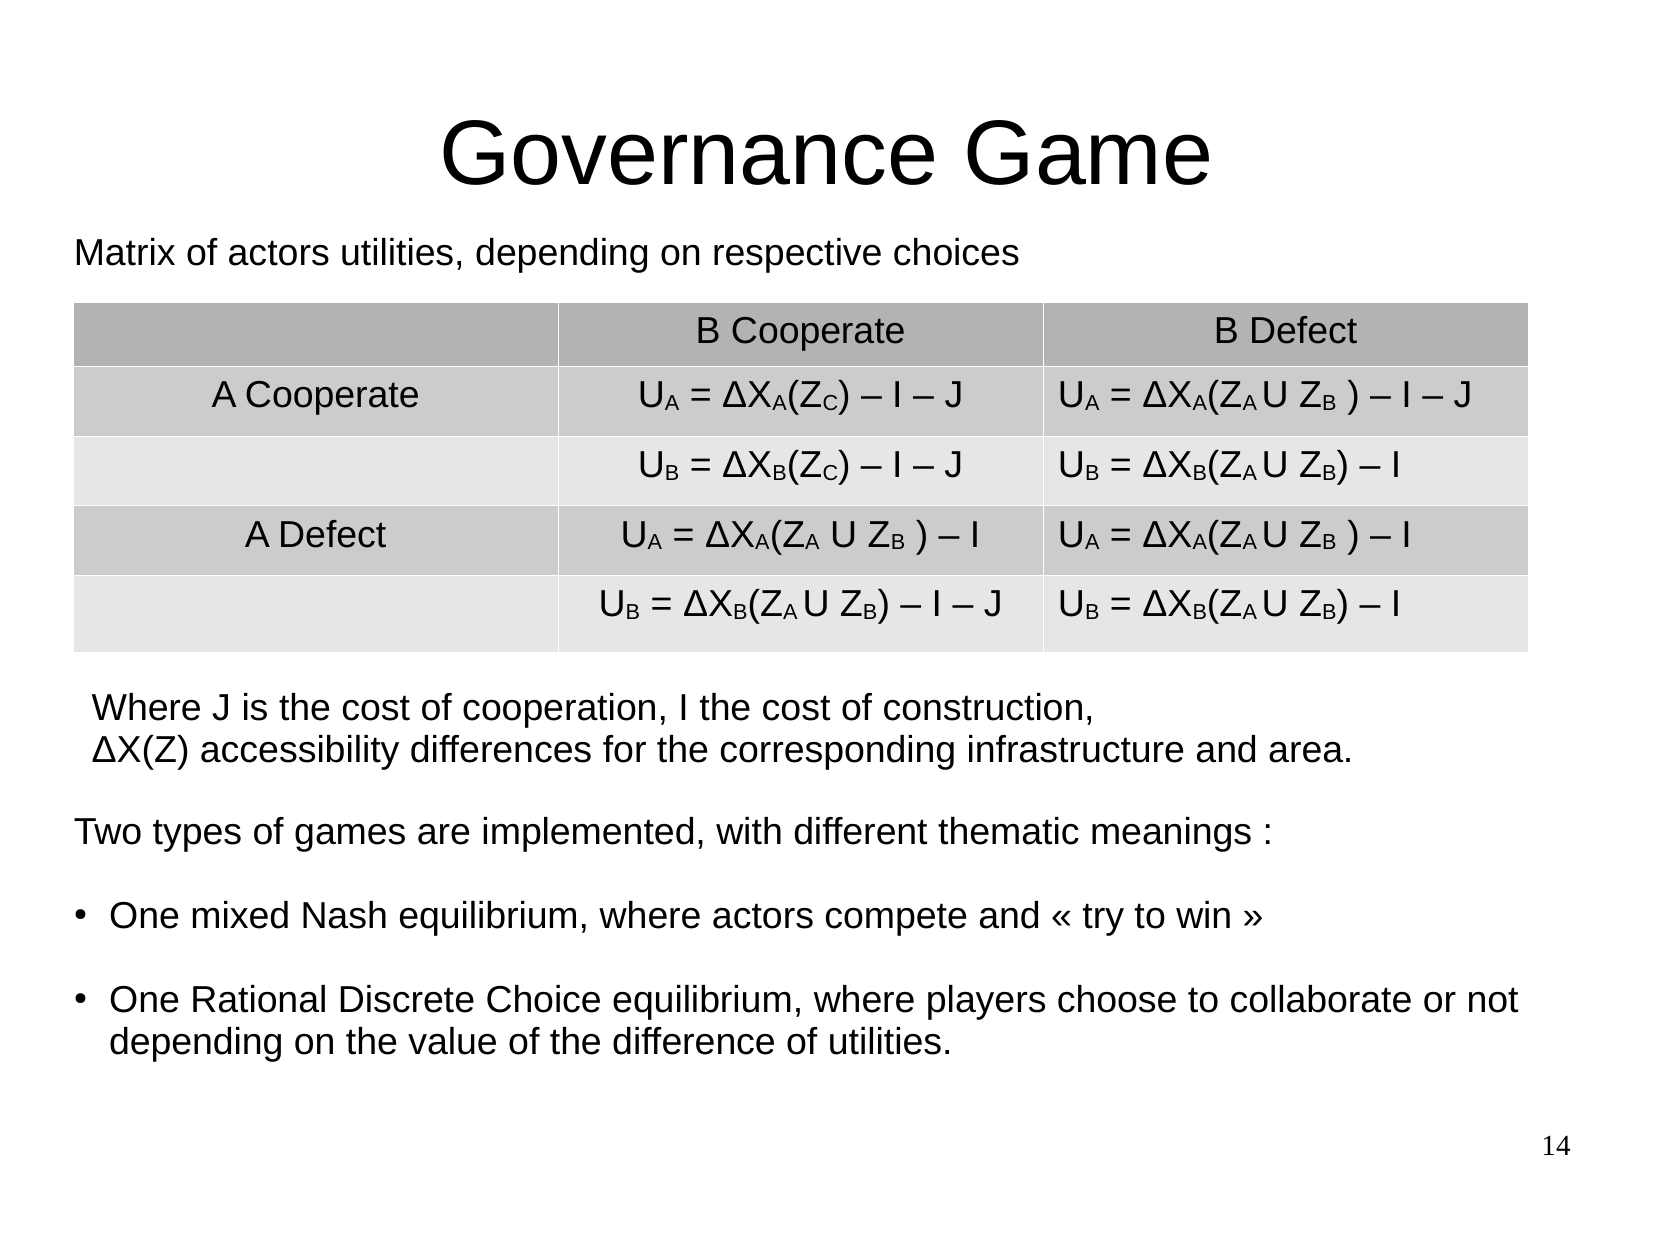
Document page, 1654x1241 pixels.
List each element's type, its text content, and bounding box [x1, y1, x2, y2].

table_header B Defect [1044, 303, 1528, 366]
table_cell A Cooperate [74, 367, 558, 436]
text_box Where J is the cost of cooperation, I the cost of construction, ΔX(Z) accessibility differences for the corresponding infrastructure and area. [76, 679, 1610, 778]
table_cell A Defect [74, 506, 558, 575]
table_cell [74, 576, 558, 652]
table_cell UB = ΔXB(ZA U ZB) – I – J [559, 576, 1043, 652]
table_cell UA = ΔXA(ZA U ZB ) – I [559, 506, 1043, 575]
table_cell UB = ΔXB(ZC) – I – J [559, 437, 1043, 505]
table_cell UB = ΔXB(ZA U ZB) – I [1044, 576, 1528, 652]
table_header [74, 303, 558, 366]
text_box Two types of games are implemented, with different thematic meanings : One mixed Nash equilibrium, where actors compete and « try to win » One Rational Discrete Choice equilibrium, where players choose to collaborate or not depending on the value of the difference of utilities. [59, 803, 1538, 1071]
table_cell [74, 437, 558, 505]
table_header B Cooperate [559, 303, 1043, 366]
table_cell UB = ΔXB(ZA U ZB) – I [1044, 437, 1528, 505]
title Governance Game [82, 49, 1571, 257]
table_cell UA = ΔXA(ZC) – I – J [559, 367, 1043, 436]
text_box Matrix of actors utilities, depending on respective choices [59, 224, 1038, 282]
table_cell UA = ΔXA(ZA U ZB ) – I [1044, 506, 1528, 575]
table_cell UA = ΔXA(ZA U ZB ) – I – J [1044, 367, 1528, 436]
